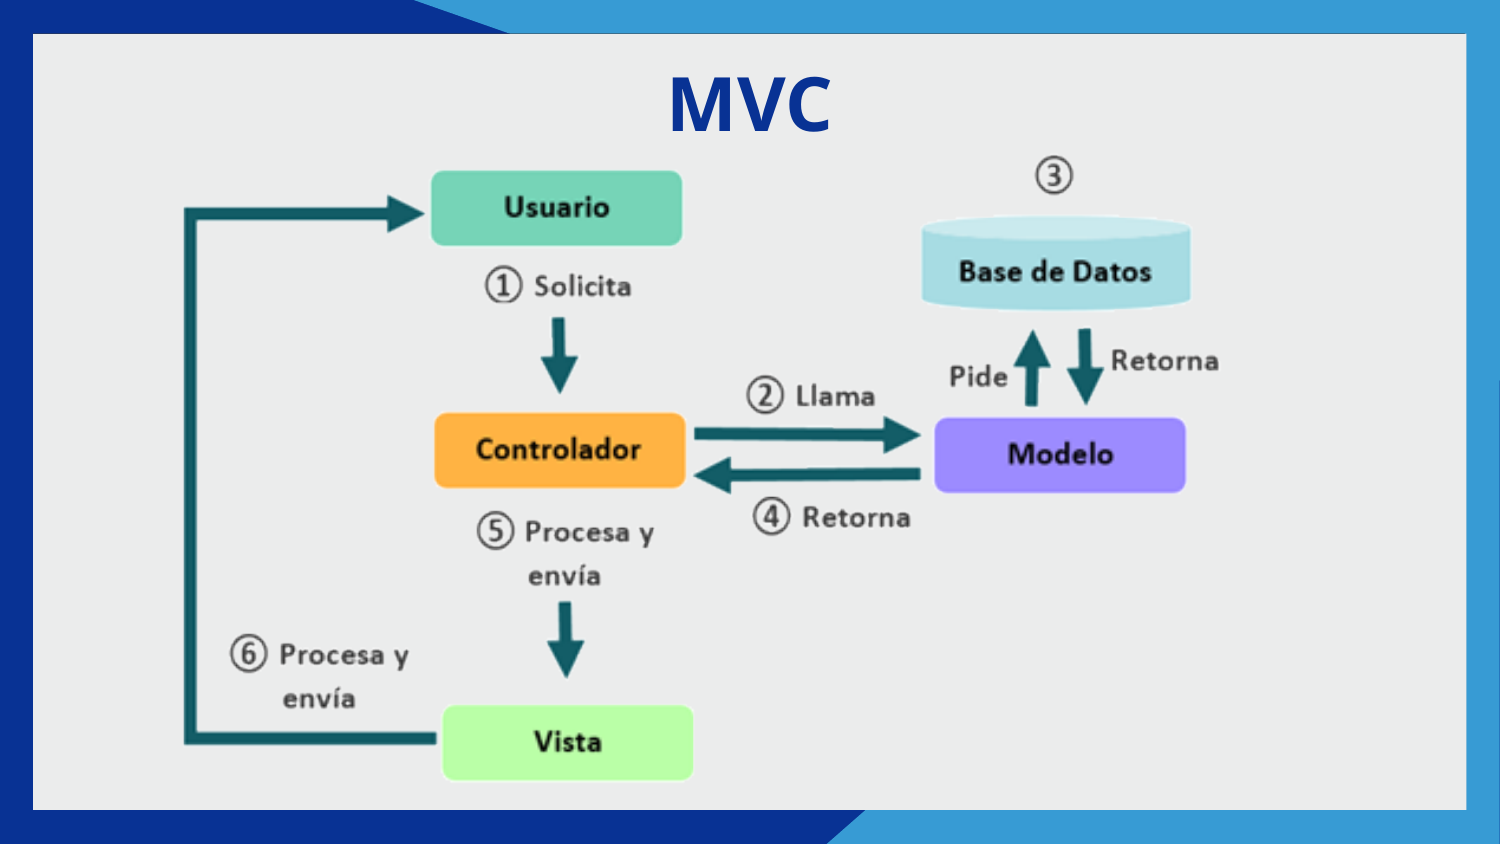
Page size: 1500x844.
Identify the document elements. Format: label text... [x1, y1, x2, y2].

title MVC [34, 36, 1466, 178]
picture [177, 147, 1226, 795]
